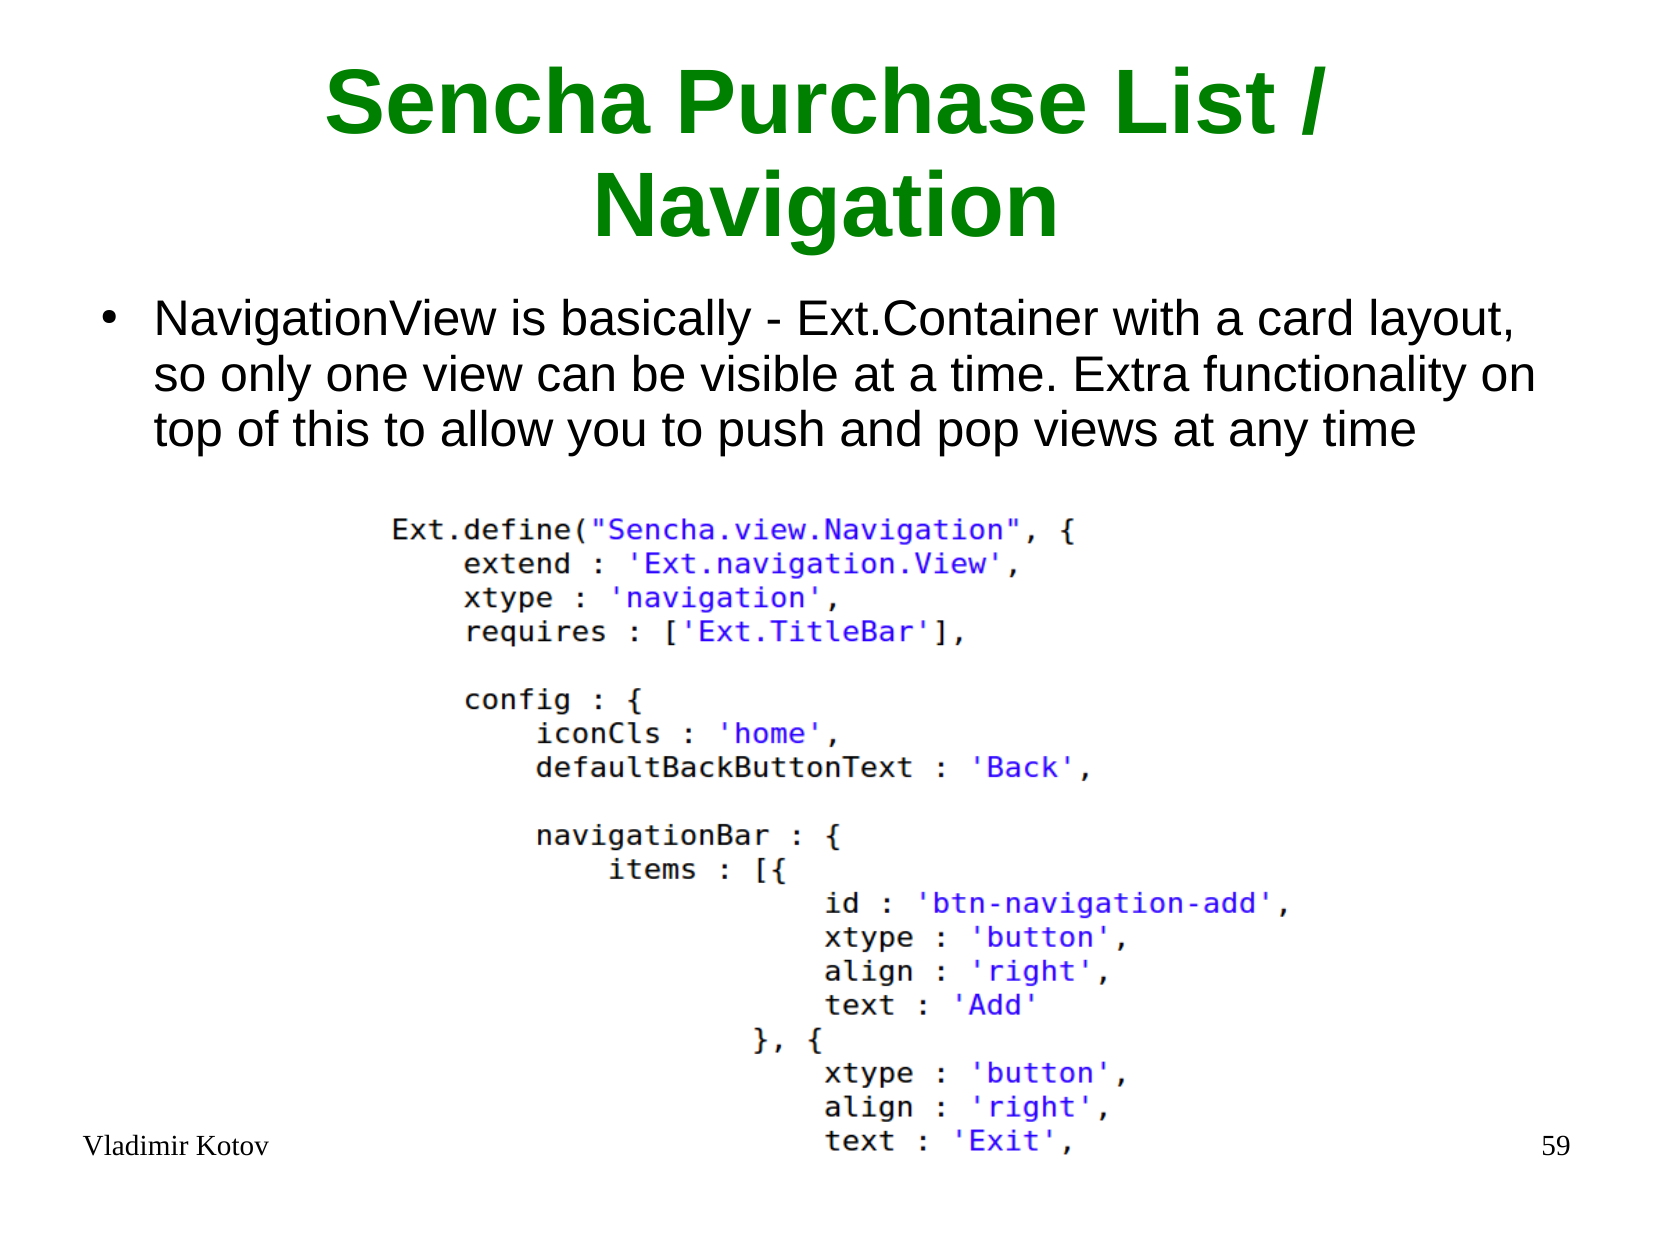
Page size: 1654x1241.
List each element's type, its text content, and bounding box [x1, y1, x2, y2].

title Sencha Purchase List / Navigation [82, 49, 1571, 257]
list NavigationView is basically - Ext.Container with a card layout, so only one view can be visible at a time. Extra functionality on top of this to allow you to push and pop views at any time [82, 290, 1571, 500]
picture [390, 516, 1311, 1165]
